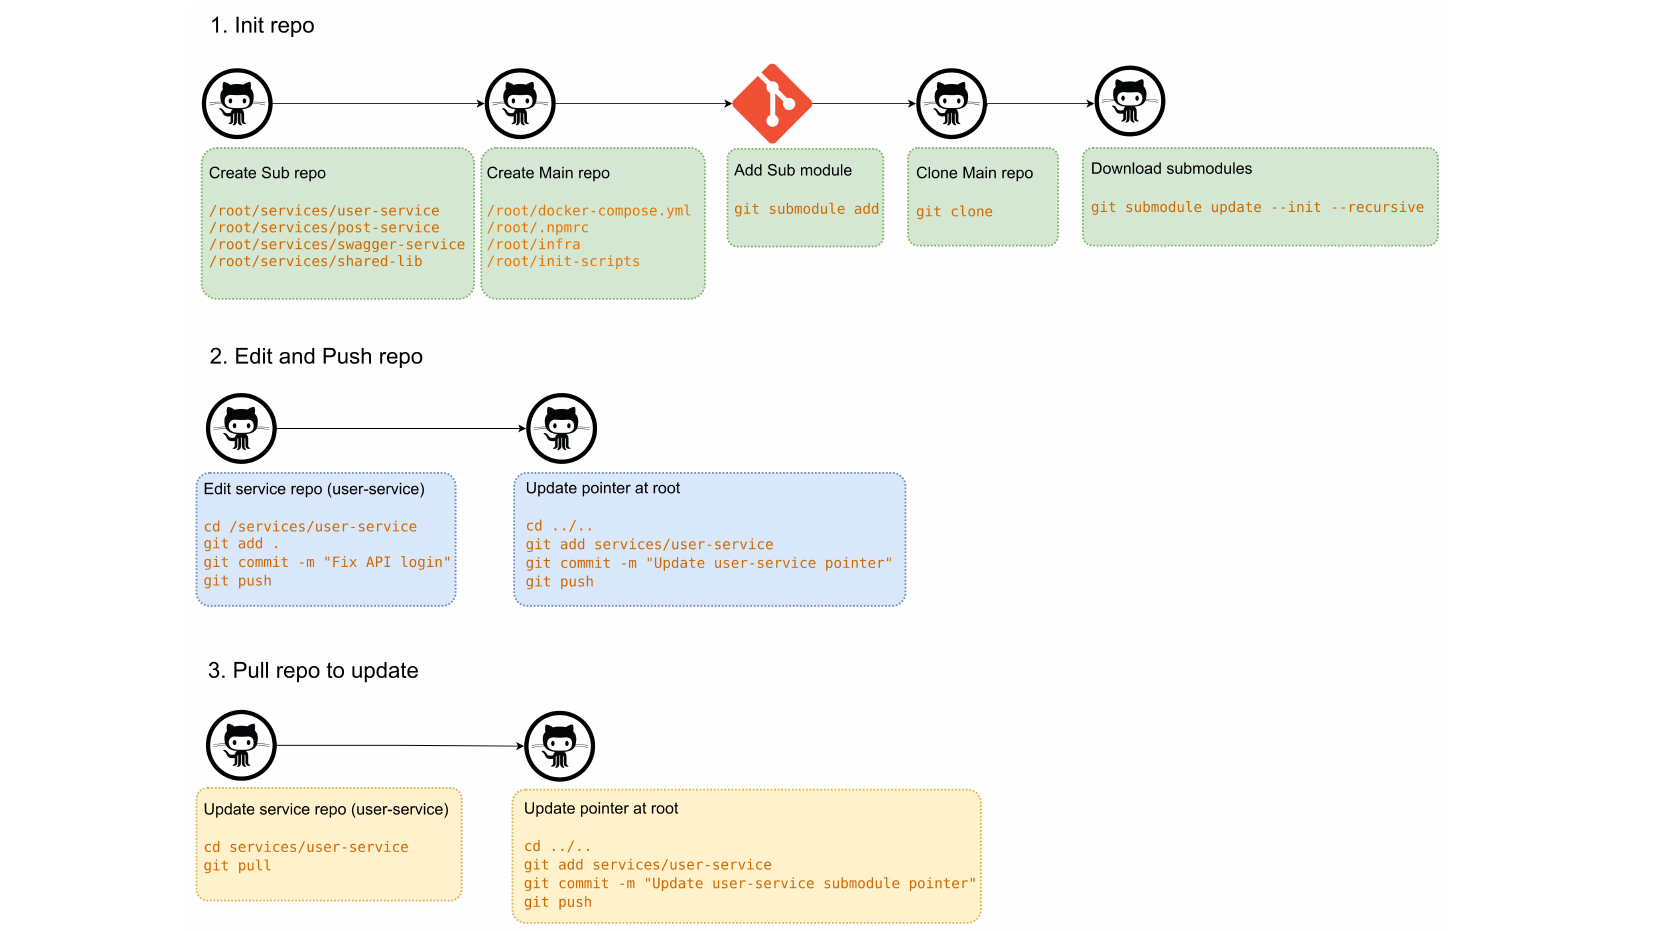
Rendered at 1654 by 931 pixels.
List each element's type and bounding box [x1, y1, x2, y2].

picture [187, 1, 1448, 931]
